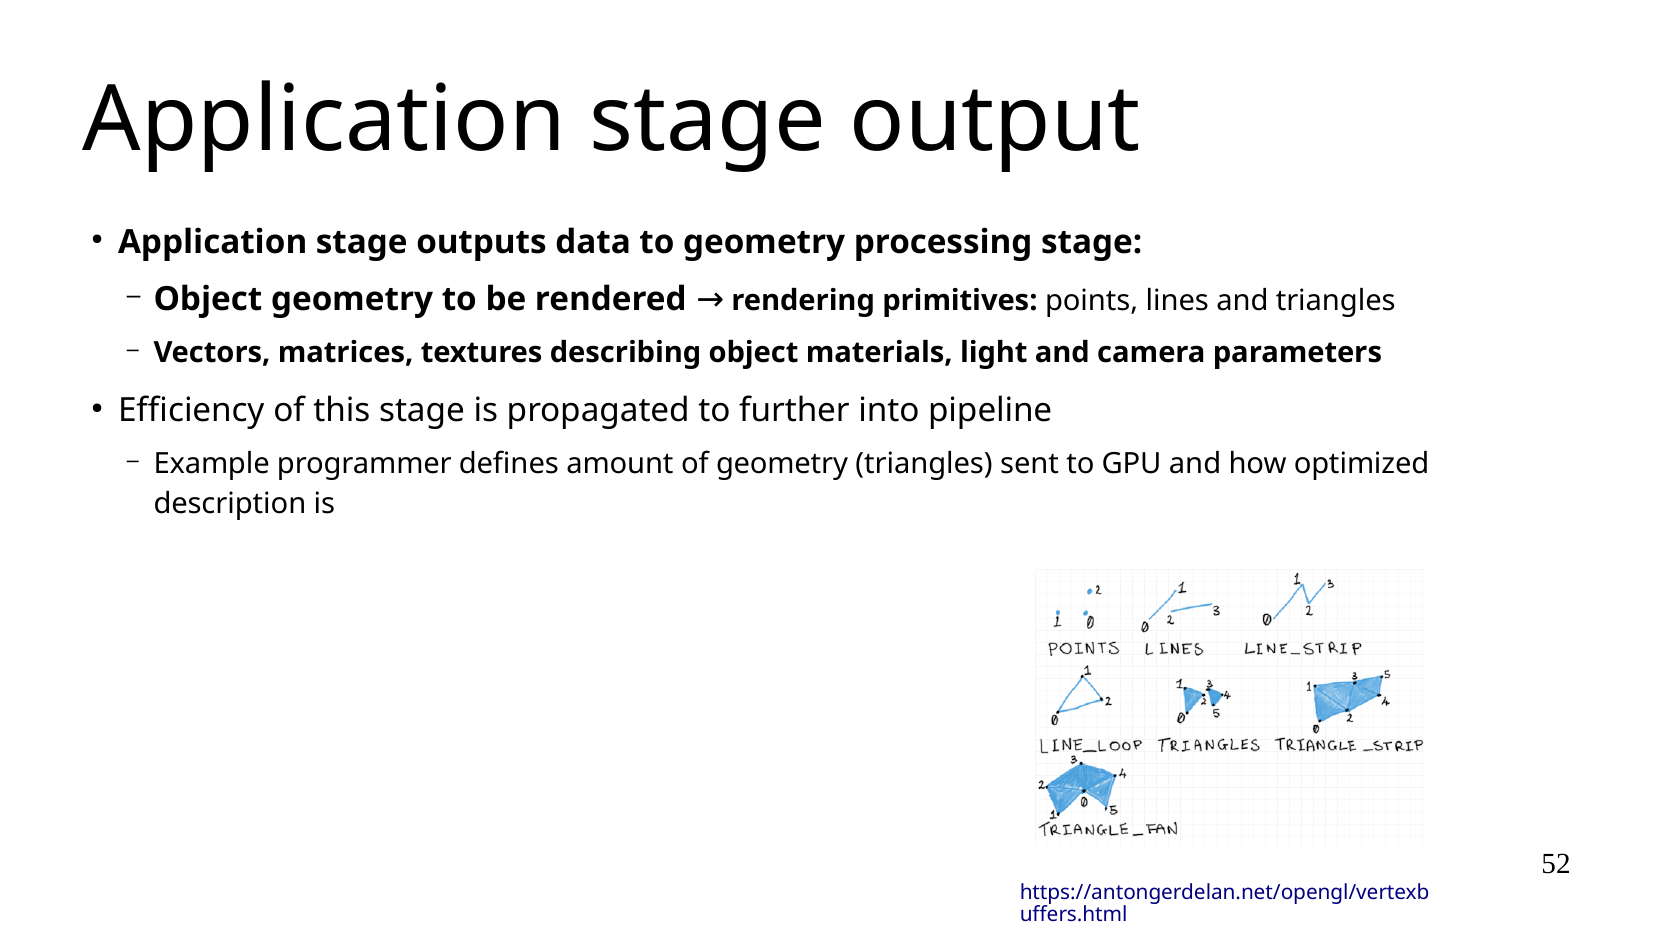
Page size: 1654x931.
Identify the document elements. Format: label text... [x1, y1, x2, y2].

list Application stage outputs data to geometry processing stage: Object geometry to be rendered → rendering primitives: points, lines and triangles Vectors, matrices, textures describing object materials, light and camera parameters Efficiency of this stage is propagated to further into pipeline Example programmer defines amount of geometry (triangles) sent to GPU and how optimized description is [82, 217, 1571, 526]
text_box https://antongerdelan.net/opengl/vertexbuffers.html [1005, 870, 1456, 931]
title Application stage output [82, 37, 1571, 193]
picture [1035, 569, 1426, 846]
